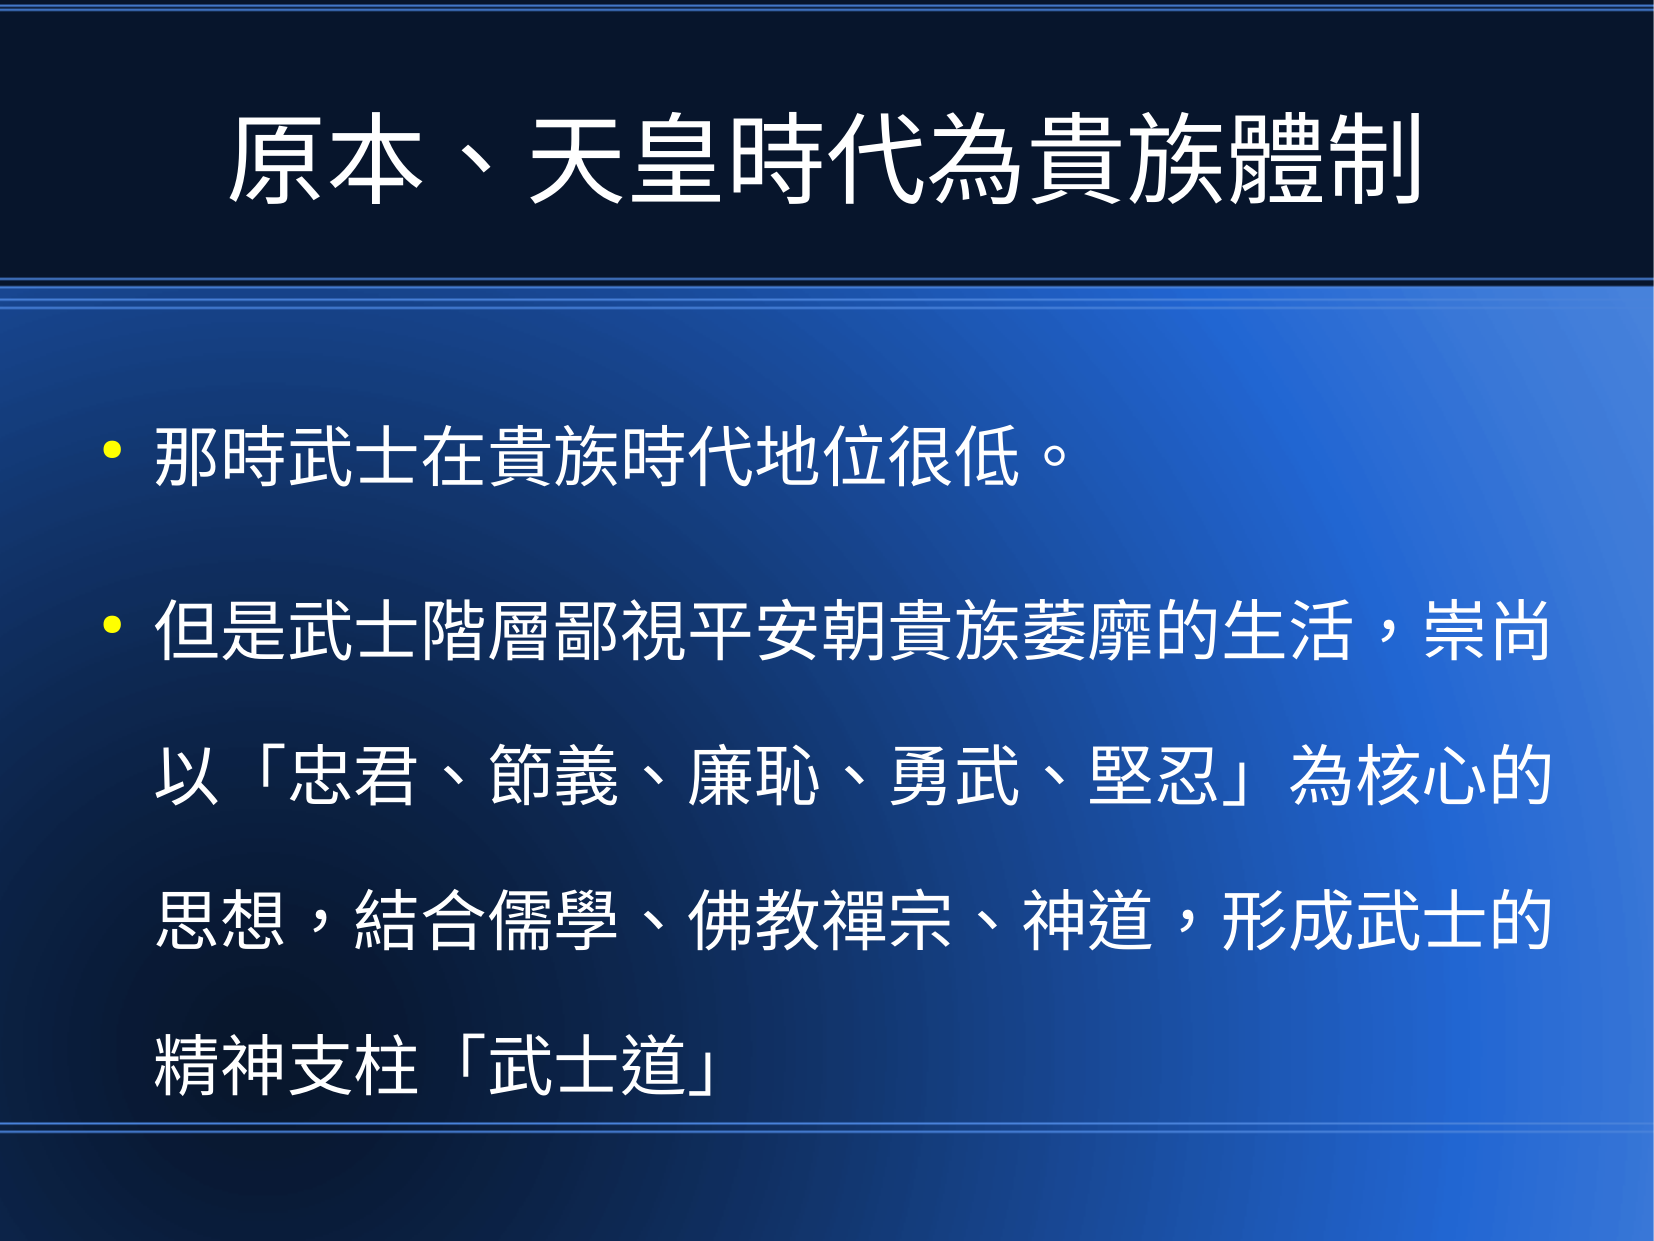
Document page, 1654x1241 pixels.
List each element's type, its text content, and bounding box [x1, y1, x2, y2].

picture [0, 0, 1654, 1241]
title 原本、天皇時代為貴族體制 [82, 49, 1571, 257]
list 那時武士在貴族時代地位很低。 但是武士階層鄙視平安朝貴族萎靡的生活，崇尚以「忠君、節義、廉恥、勇武、堅忍」為核心的思想，結合儒學、佛教禪宗、神道，形成武士的精神支柱「武士道」 [82, 355, 1571, 1241]
